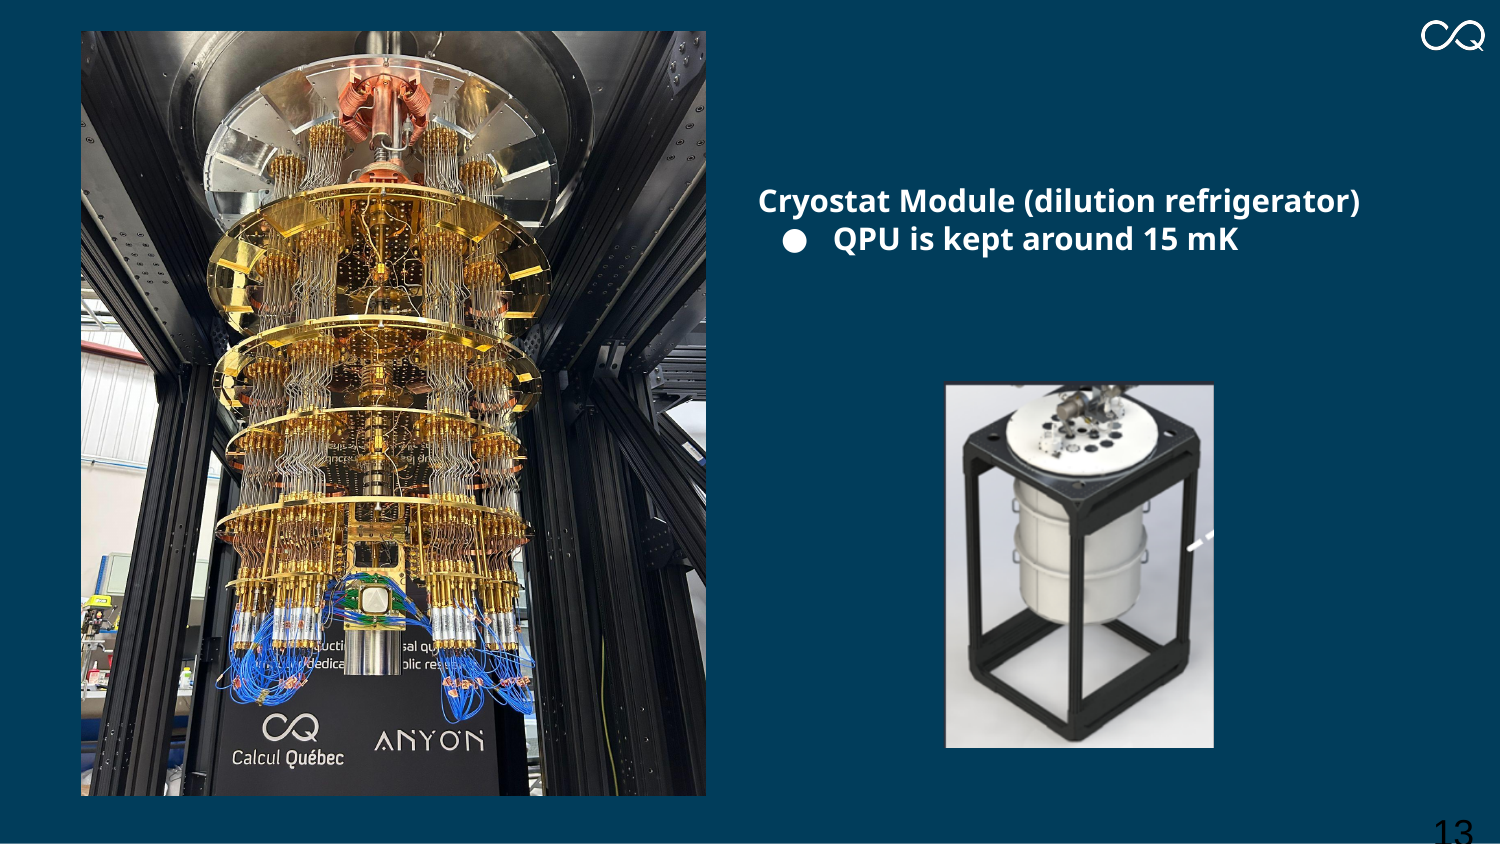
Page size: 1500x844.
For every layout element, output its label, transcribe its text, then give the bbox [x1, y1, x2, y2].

picture [944, 382, 1213, 747]
picture [82, 32, 705, 795]
list Cryostat Module (dilution refrigerator) QPU is kept around 15 mK [664, 0, 1494, 489]
